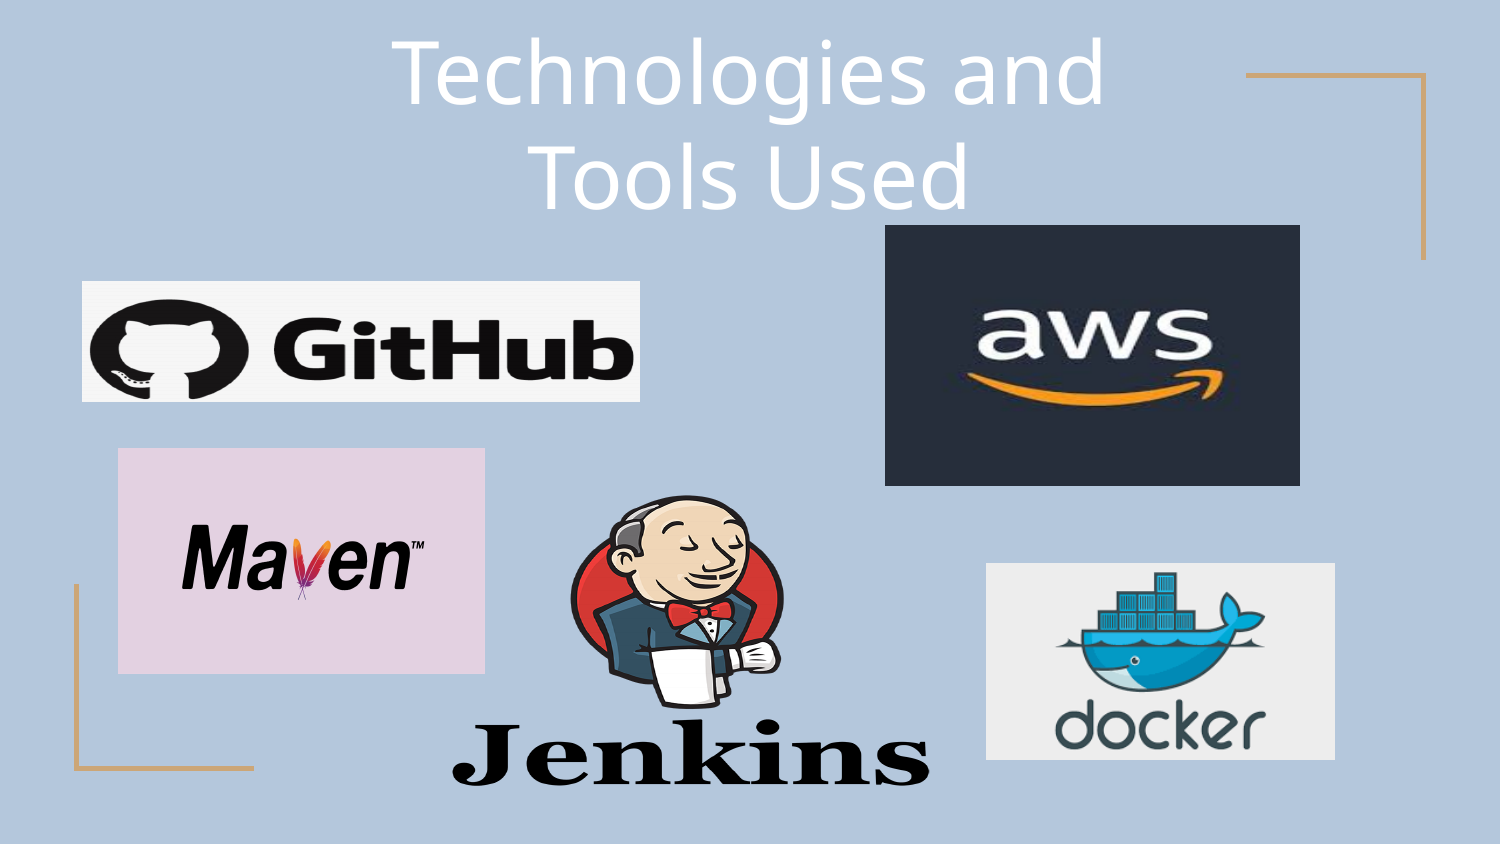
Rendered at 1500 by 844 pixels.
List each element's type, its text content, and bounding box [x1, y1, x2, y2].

text_box Technologies and Tools Used [332, 0, 1168, 247]
picture [986, 563, 1335, 760]
picture [118, 225, 1300, 839]
picture [82, 281, 640, 402]
